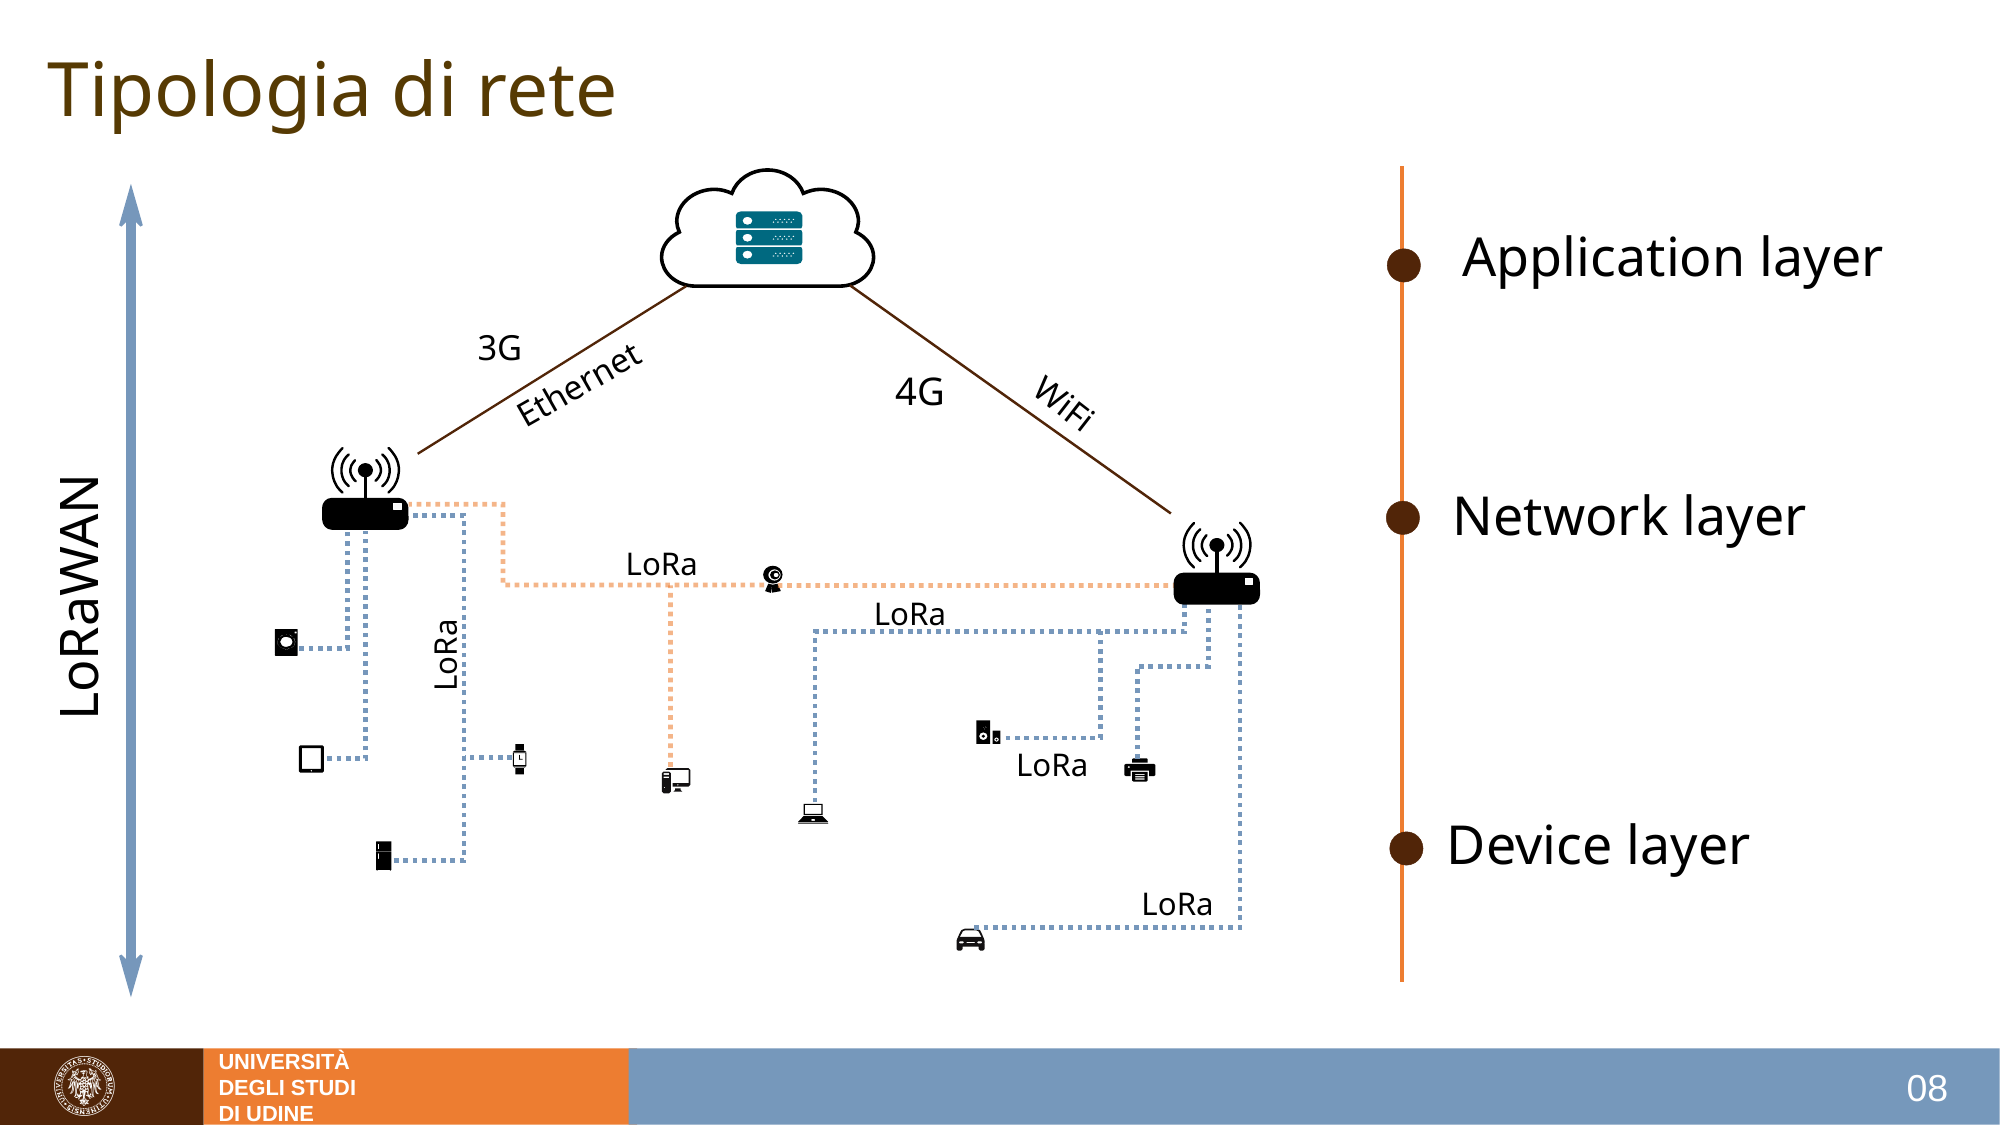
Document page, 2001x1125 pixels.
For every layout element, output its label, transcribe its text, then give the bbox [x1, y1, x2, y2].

picture [51, 1053, 117, 1120]
text_box UNIVERSITÀ DEGLI STUDI DI UDINE [203, 1048, 628, 1125]
text_box 08 [1864, 1056, 1963, 1117]
text_box [628, 1048, 2000, 1125]
picture [60, 153, 2001, 998]
text_box Tipologia di rete [33, 33, 1438, 139]
text_box [0, 1048, 203, 1125]
